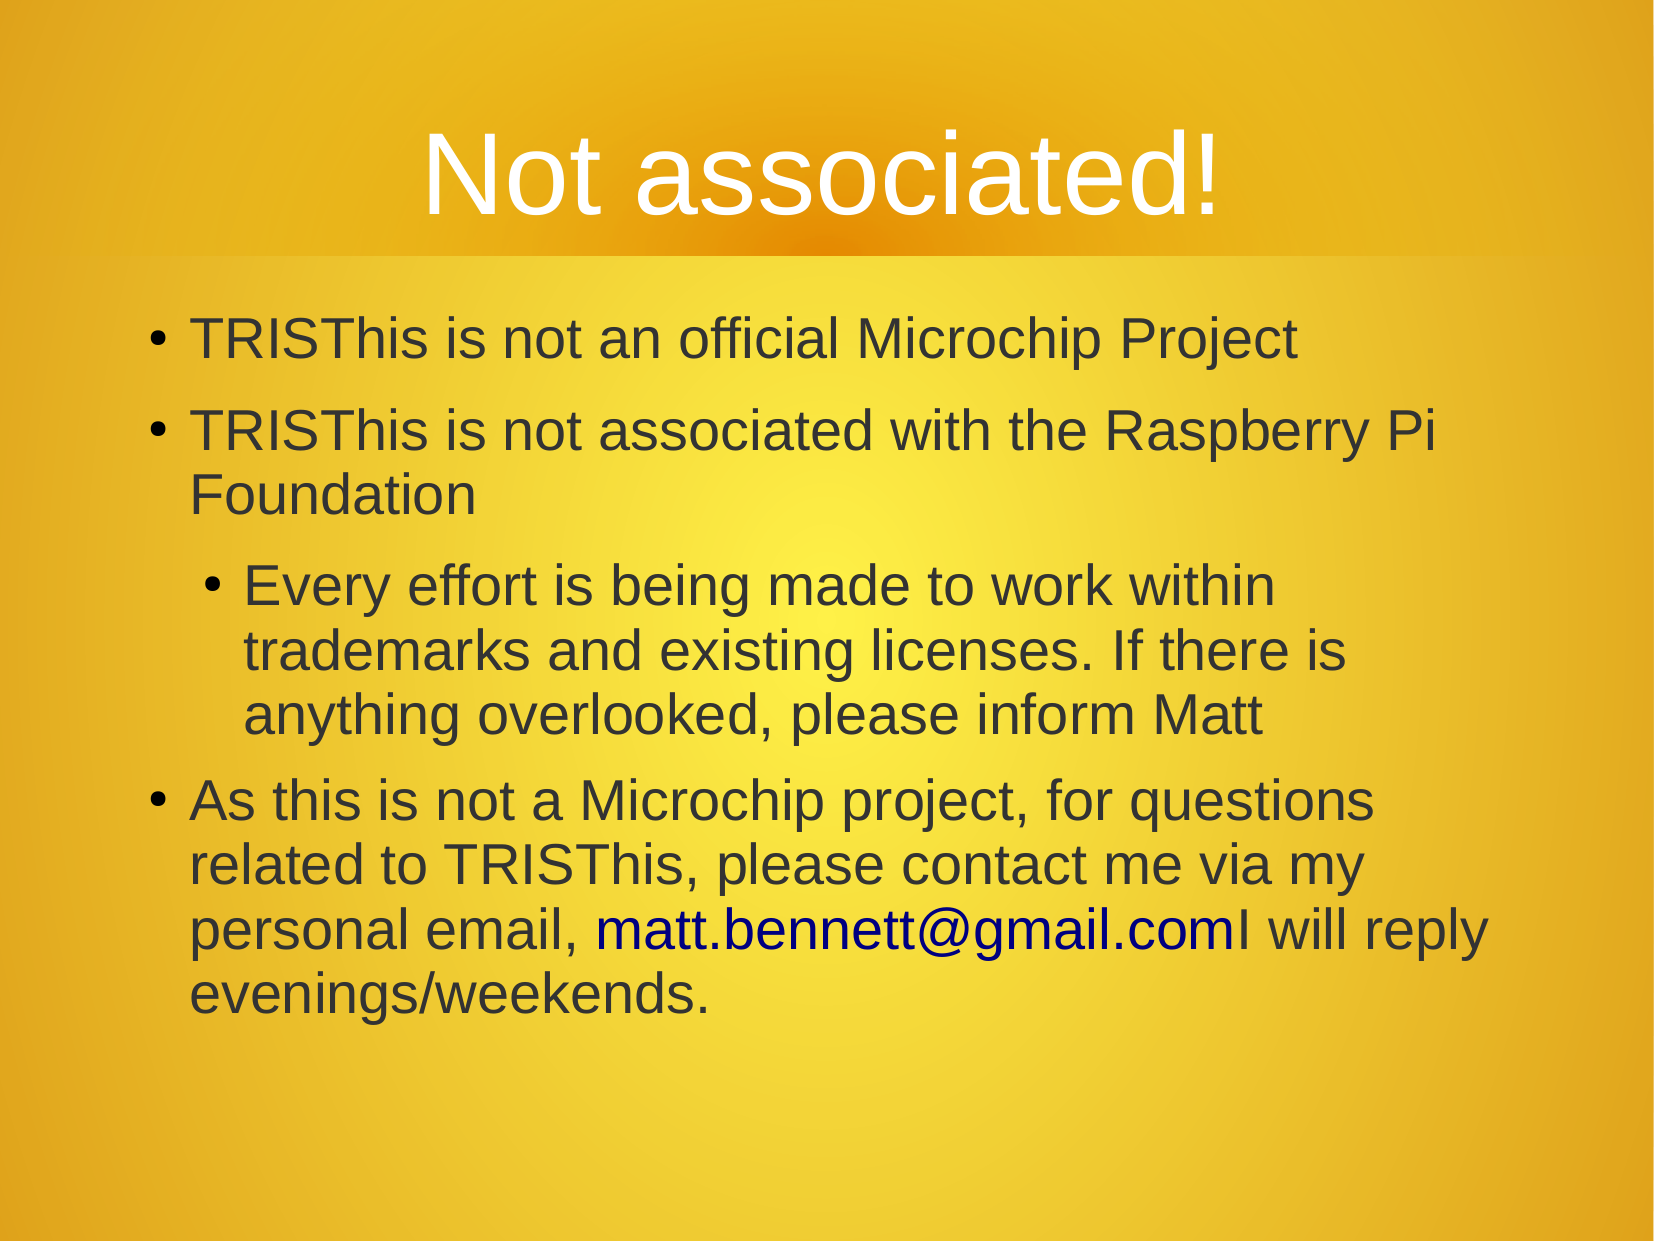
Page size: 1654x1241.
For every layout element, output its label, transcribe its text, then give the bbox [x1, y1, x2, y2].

list TRISThis is not an official Microchip Project TRISThis is not associated with the Raspberry Pi Foundation Every effort is being made to work within trademarks and existing licenses. If there is anything overlooked, please inform Matt As this is not a Microchip project, for questions related to TRISThis, please contact me via my personal email, matt.bennett@gmail.comI will reply evenings/weekends. [134, 306, 1519, 1036]
title Not associated! [78, 70, 1567, 278]
